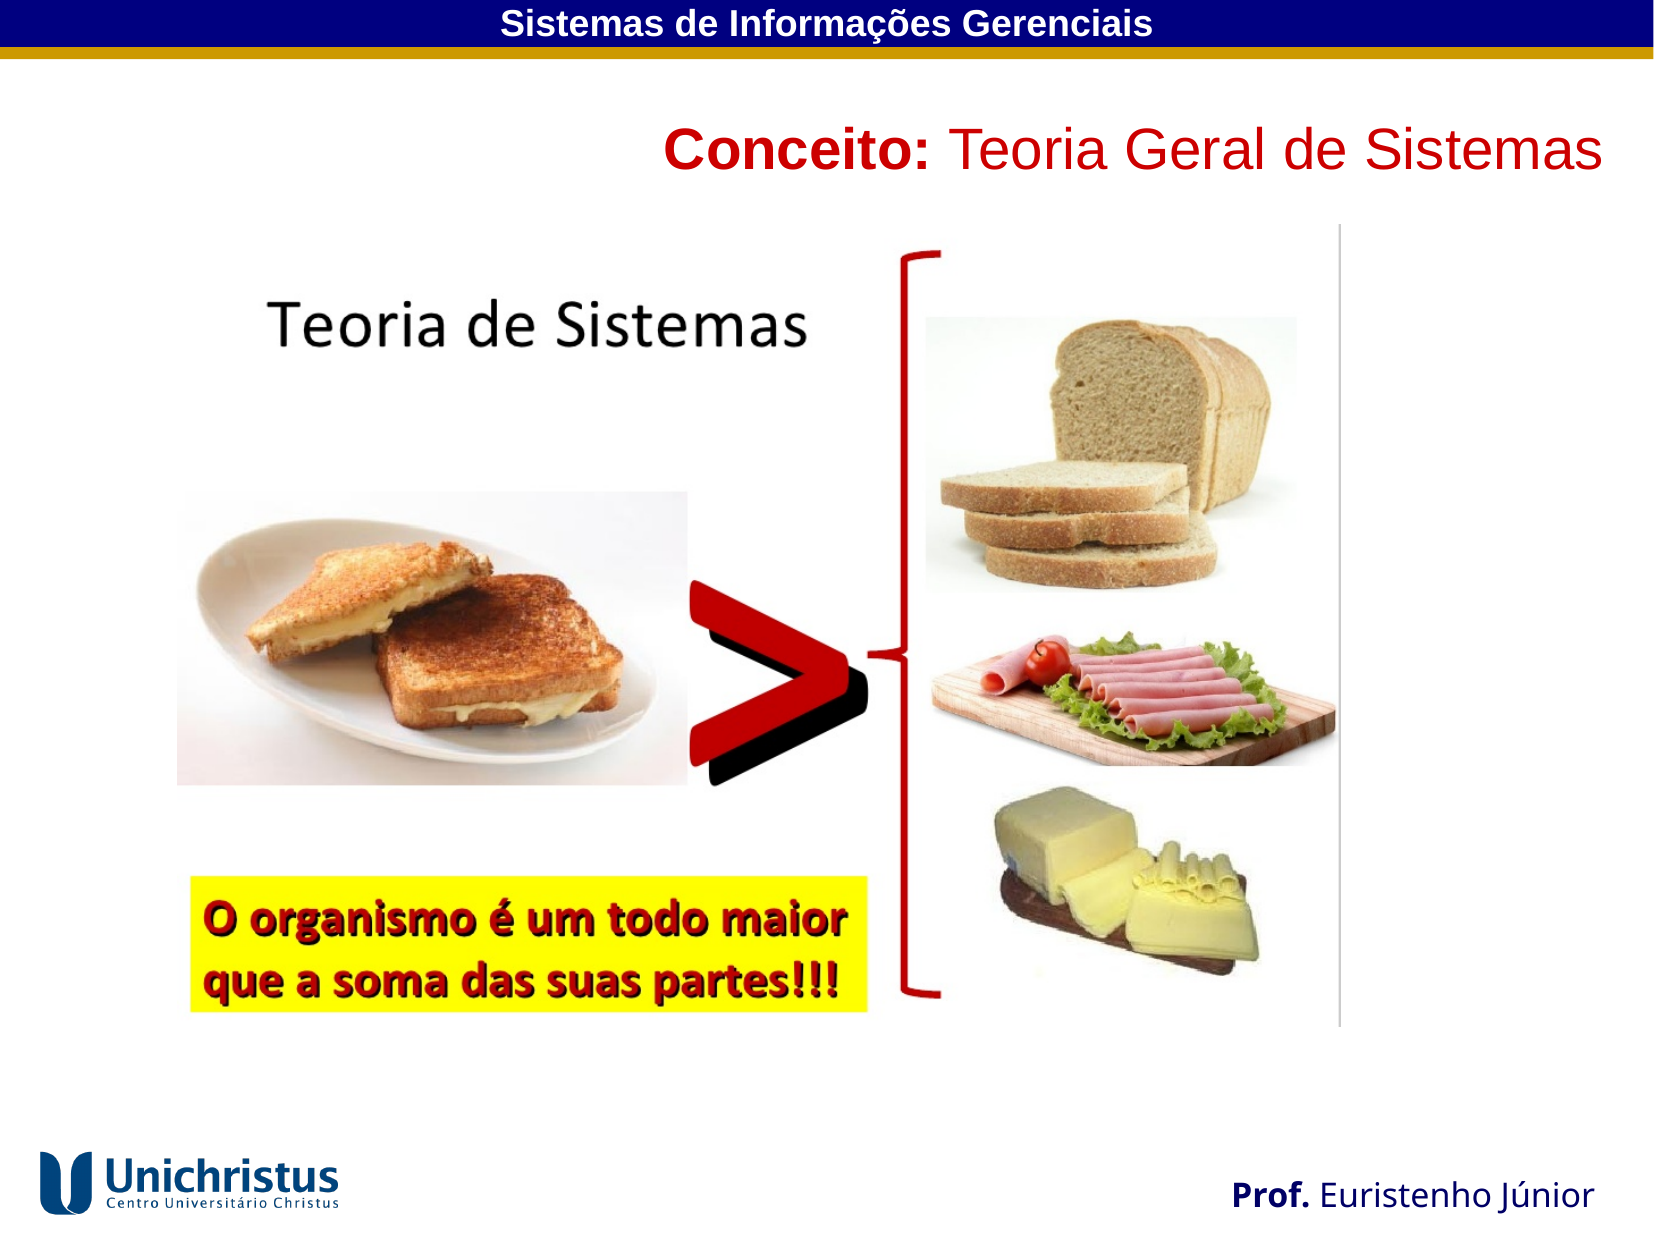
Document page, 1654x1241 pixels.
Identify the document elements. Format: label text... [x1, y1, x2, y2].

text_box [0, 47, 1654, 60]
text_box Prof. Euristenho Júnior [1216, 1163, 1654, 1224]
text_box Conceito: Teoria Geral de Sistemas [649, 109, 1654, 189]
picture [177, 224, 1341, 1028]
picture [35, 1148, 343, 1217]
text_box Sistemas de Informações Gerenciais [0, 0, 1654, 47]
